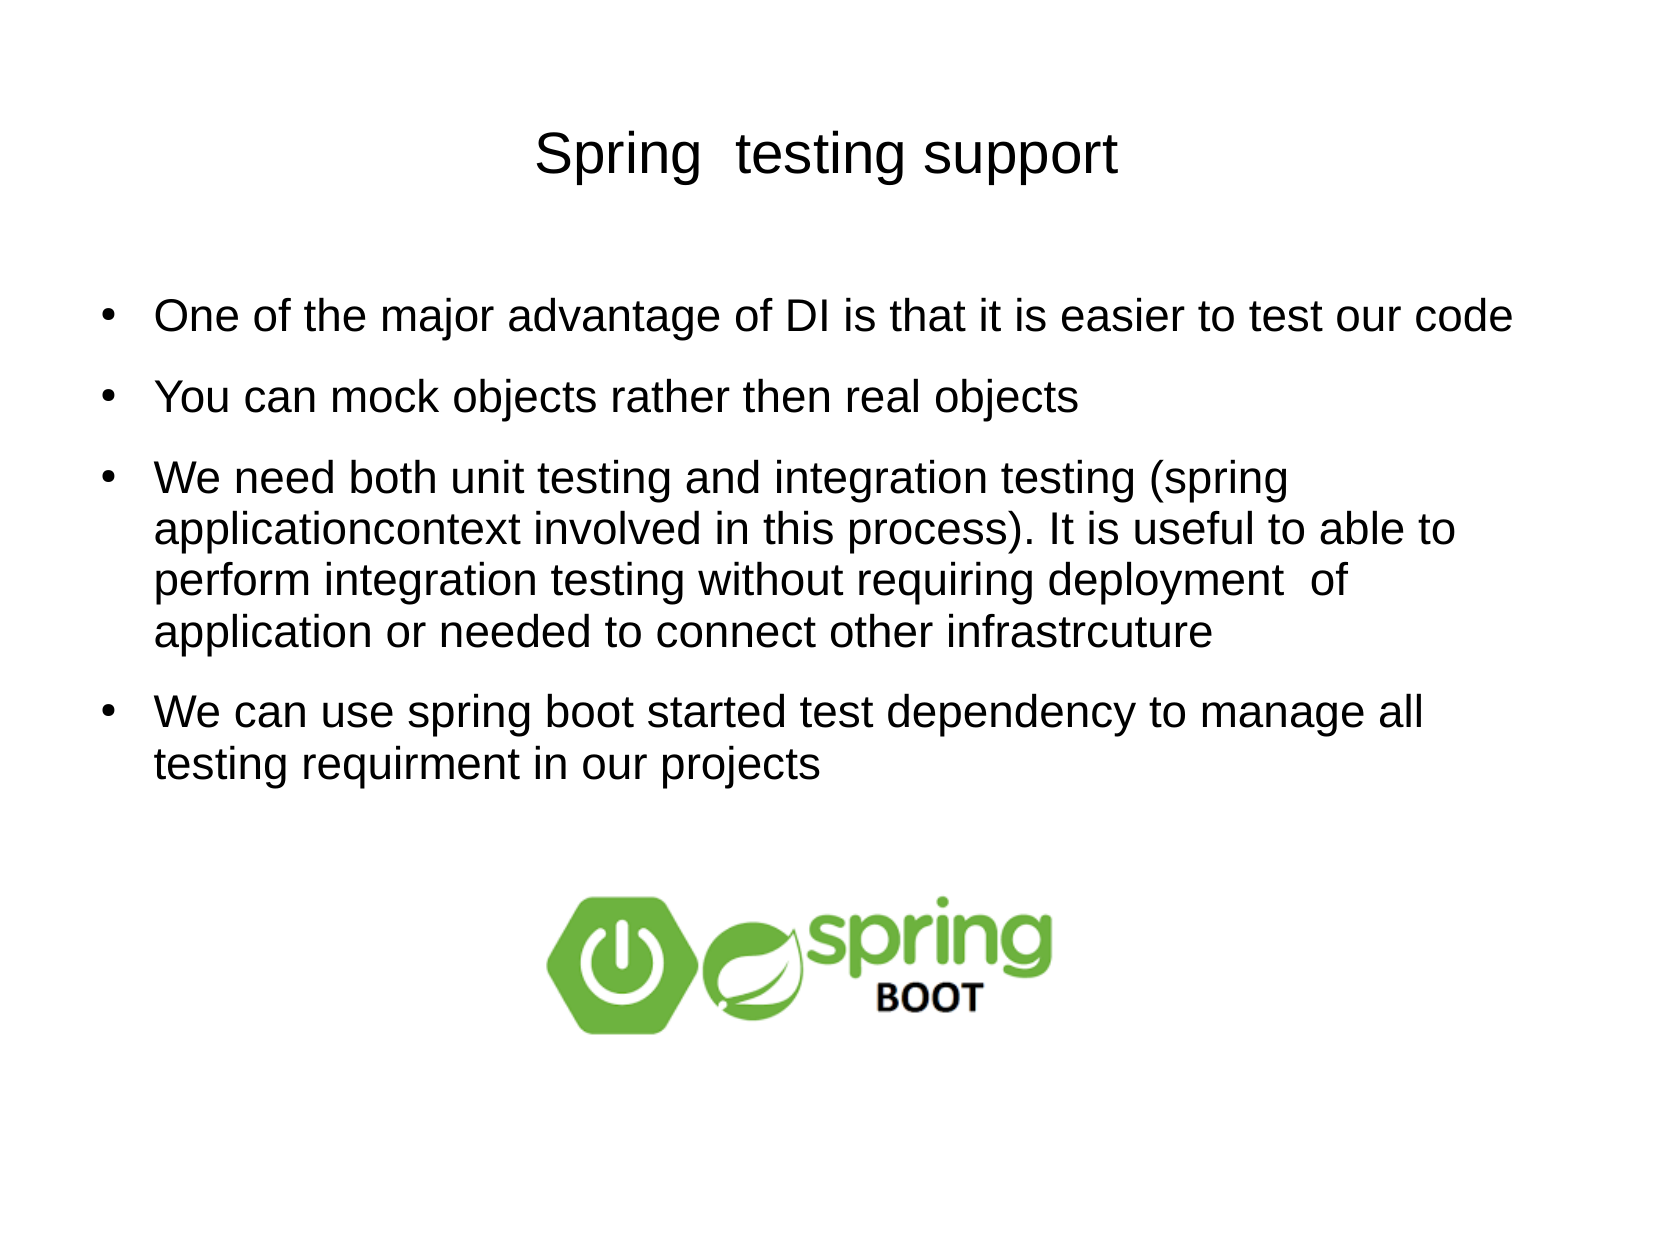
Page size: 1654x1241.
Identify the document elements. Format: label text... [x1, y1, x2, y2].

title Spring testing support [82, 49, 1571, 257]
list One of the major advantage of DI is that it is easier to test our code You can mock objects rather then real objects We need both unit testing and integration testing (spring applicationcontext involved in this process). It is useful to able to perform integration testing without requiring deployment of application or needed to connect other infrastrcuture We can use spring boot started test dependency to manage all testing requirment in our projects [82, 290, 1571, 1010]
picture [545, 845, 1054, 1088]
